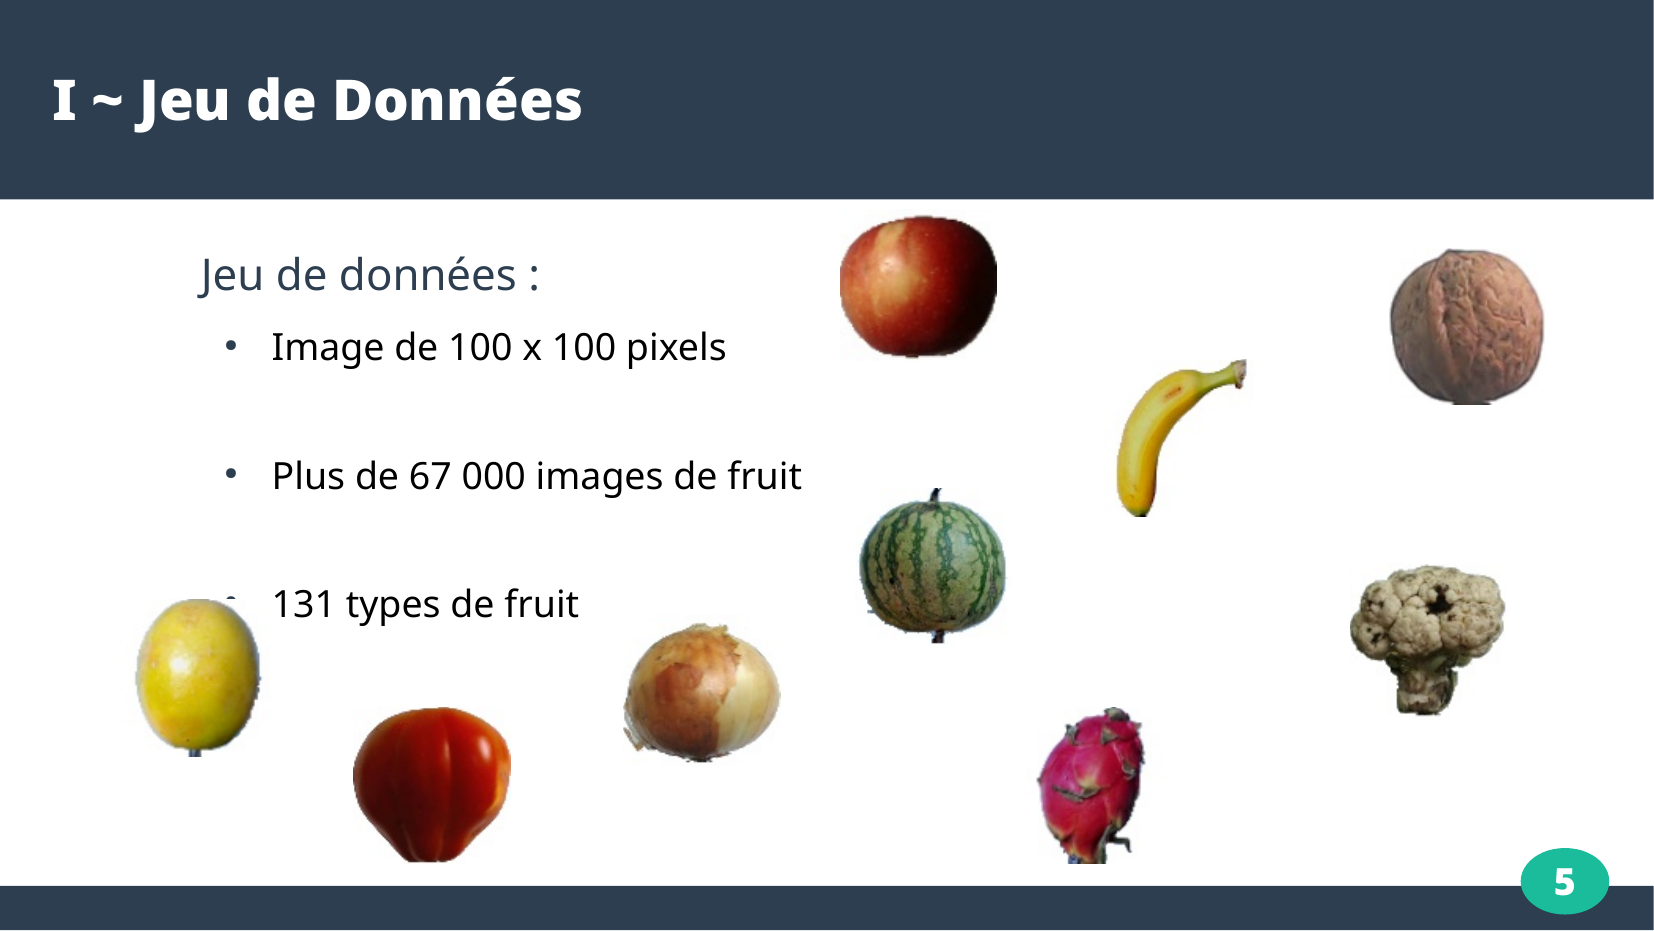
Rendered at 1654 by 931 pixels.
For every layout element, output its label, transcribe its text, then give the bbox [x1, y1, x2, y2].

picture [855, 488, 1012, 646]
picture [840, 209, 997, 367]
list Jeu de données : Image de 100 x 100 pixels Plus de 67 000 images de fruit 131 types de fruit [59, 243, 1595, 864]
picture [1103, 359, 1261, 517]
picture [1350, 563, 1507, 721]
title I ~ Jeu de Données [0, 39, 1621, 158]
picture [1013, 707, 1171, 864]
picture [353, 707, 511, 864]
picture [1388, 248, 1546, 406]
picture [120, 599, 277, 757]
picture [623, 614, 781, 772]
